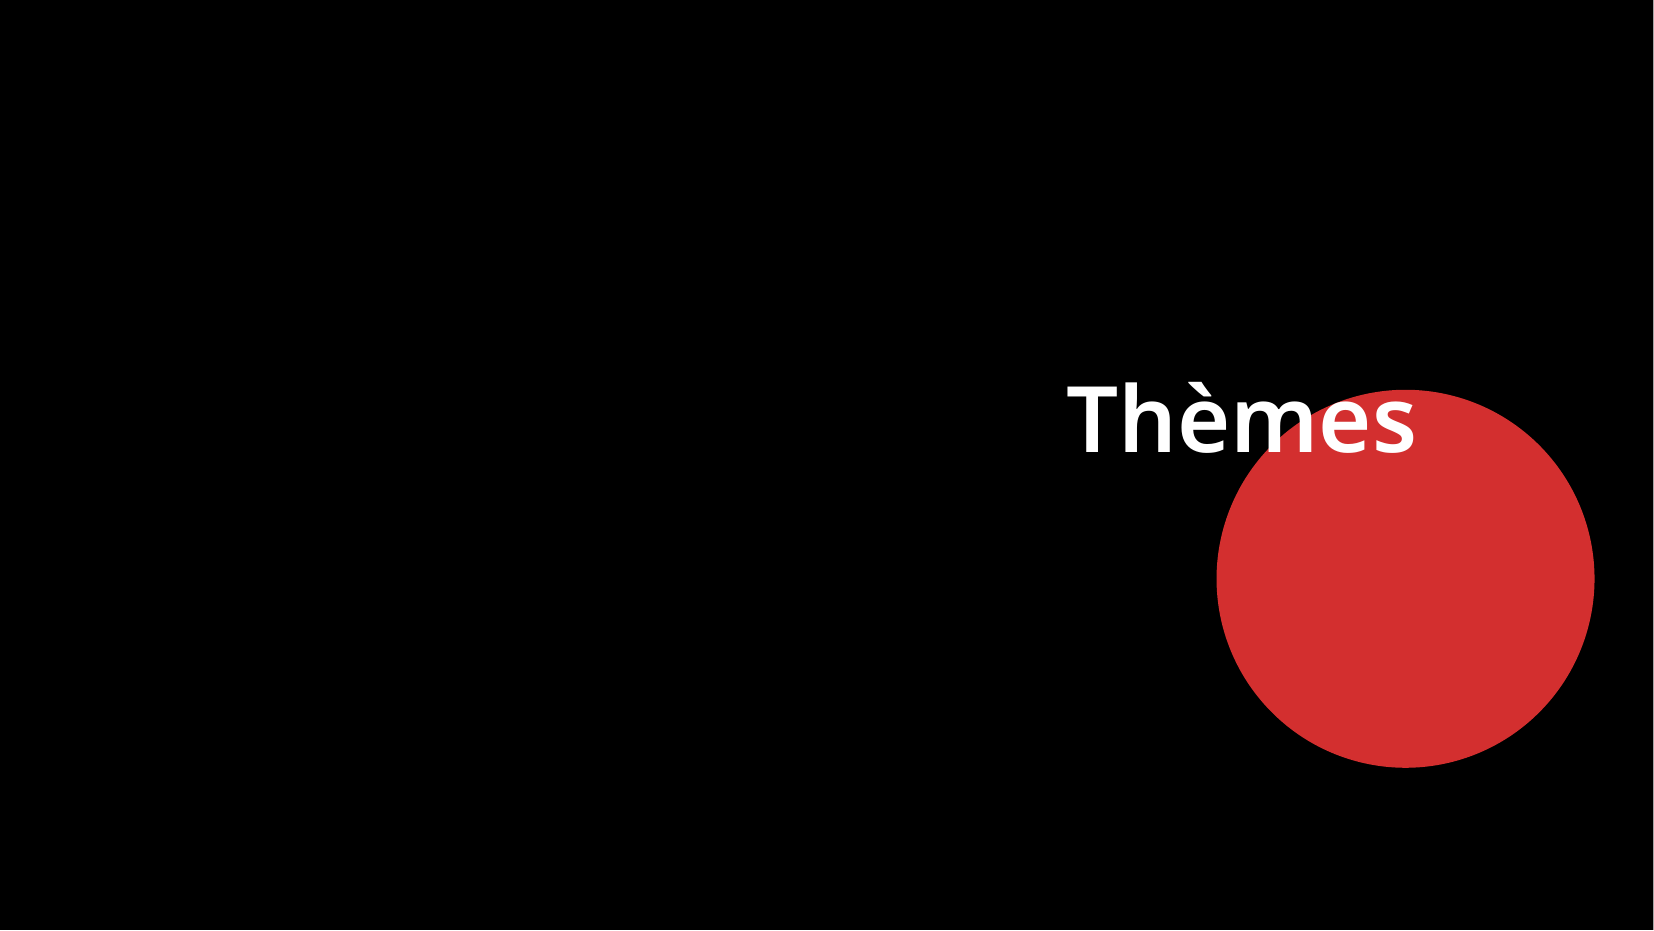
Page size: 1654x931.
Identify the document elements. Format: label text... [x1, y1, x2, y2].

text_box Thèmes [826, 354, 1418, 468]
text_box [1216, 390, 1595, 768]
